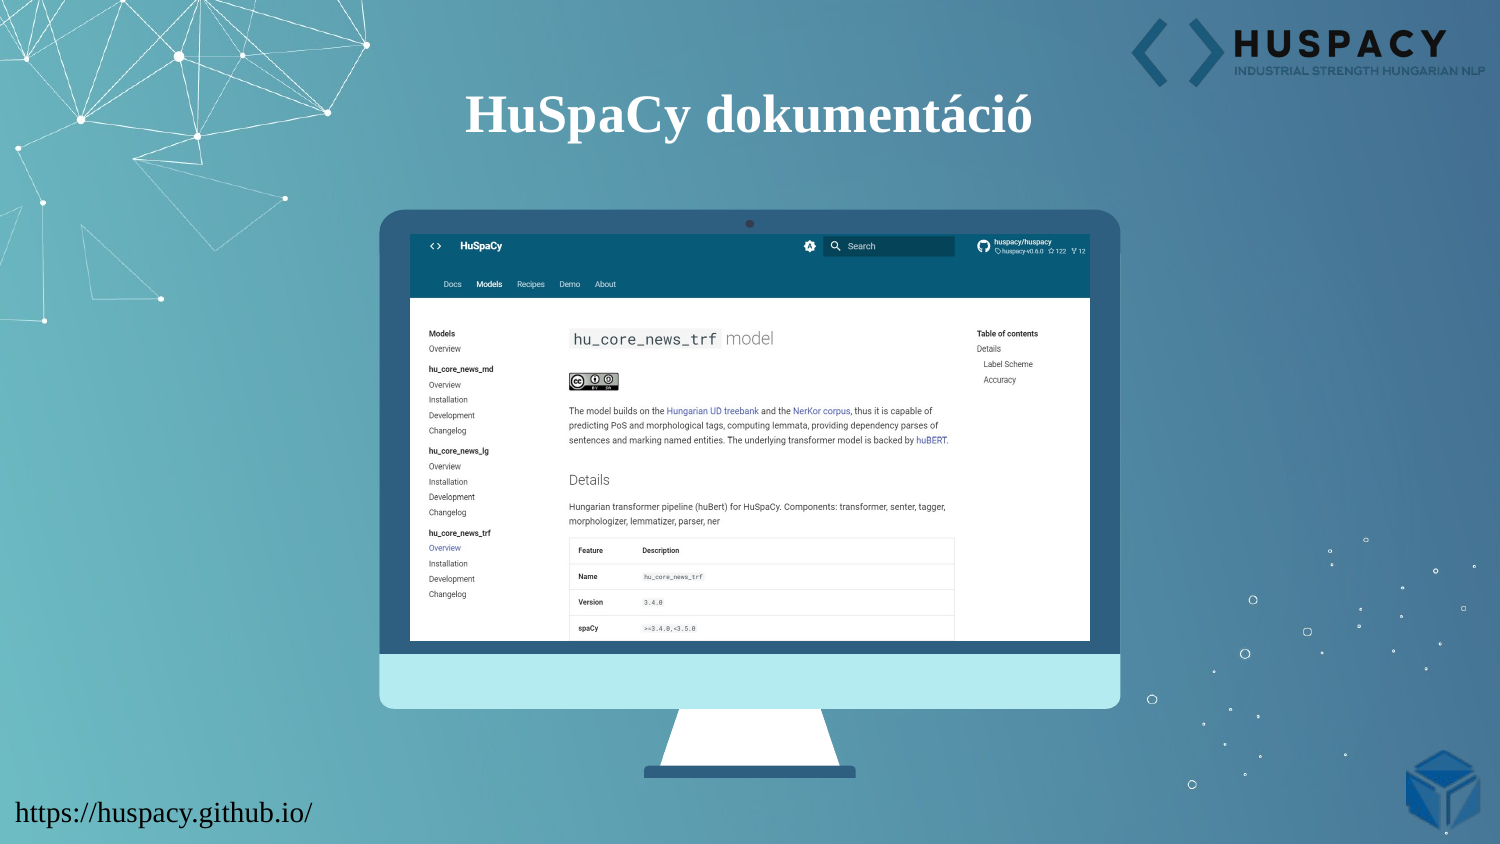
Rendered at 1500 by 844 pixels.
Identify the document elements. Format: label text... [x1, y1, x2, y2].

picture [410, 298, 1090, 641]
picture [849, 243, 876, 249]
picture [560, 282, 580, 287]
text_box [379, 209, 1121, 778]
text_box https://huspacy.github.io/ [0, 778, 957, 844]
picture [804, 241, 816, 252]
picture [448, 282, 462, 287]
picture [0, 0, 1500, 844]
picture [995, 239, 1046, 245]
picture [477, 282, 502, 287]
picture [1000, 249, 1043, 254]
picture [596, 282, 615, 287]
picture [460, 241, 502, 252]
picture [977, 240, 990, 252]
picture [518, 282, 544, 288]
title HuSpaCy dokumentáció [322, 32, 1178, 189]
picture [831, 243, 839, 250]
